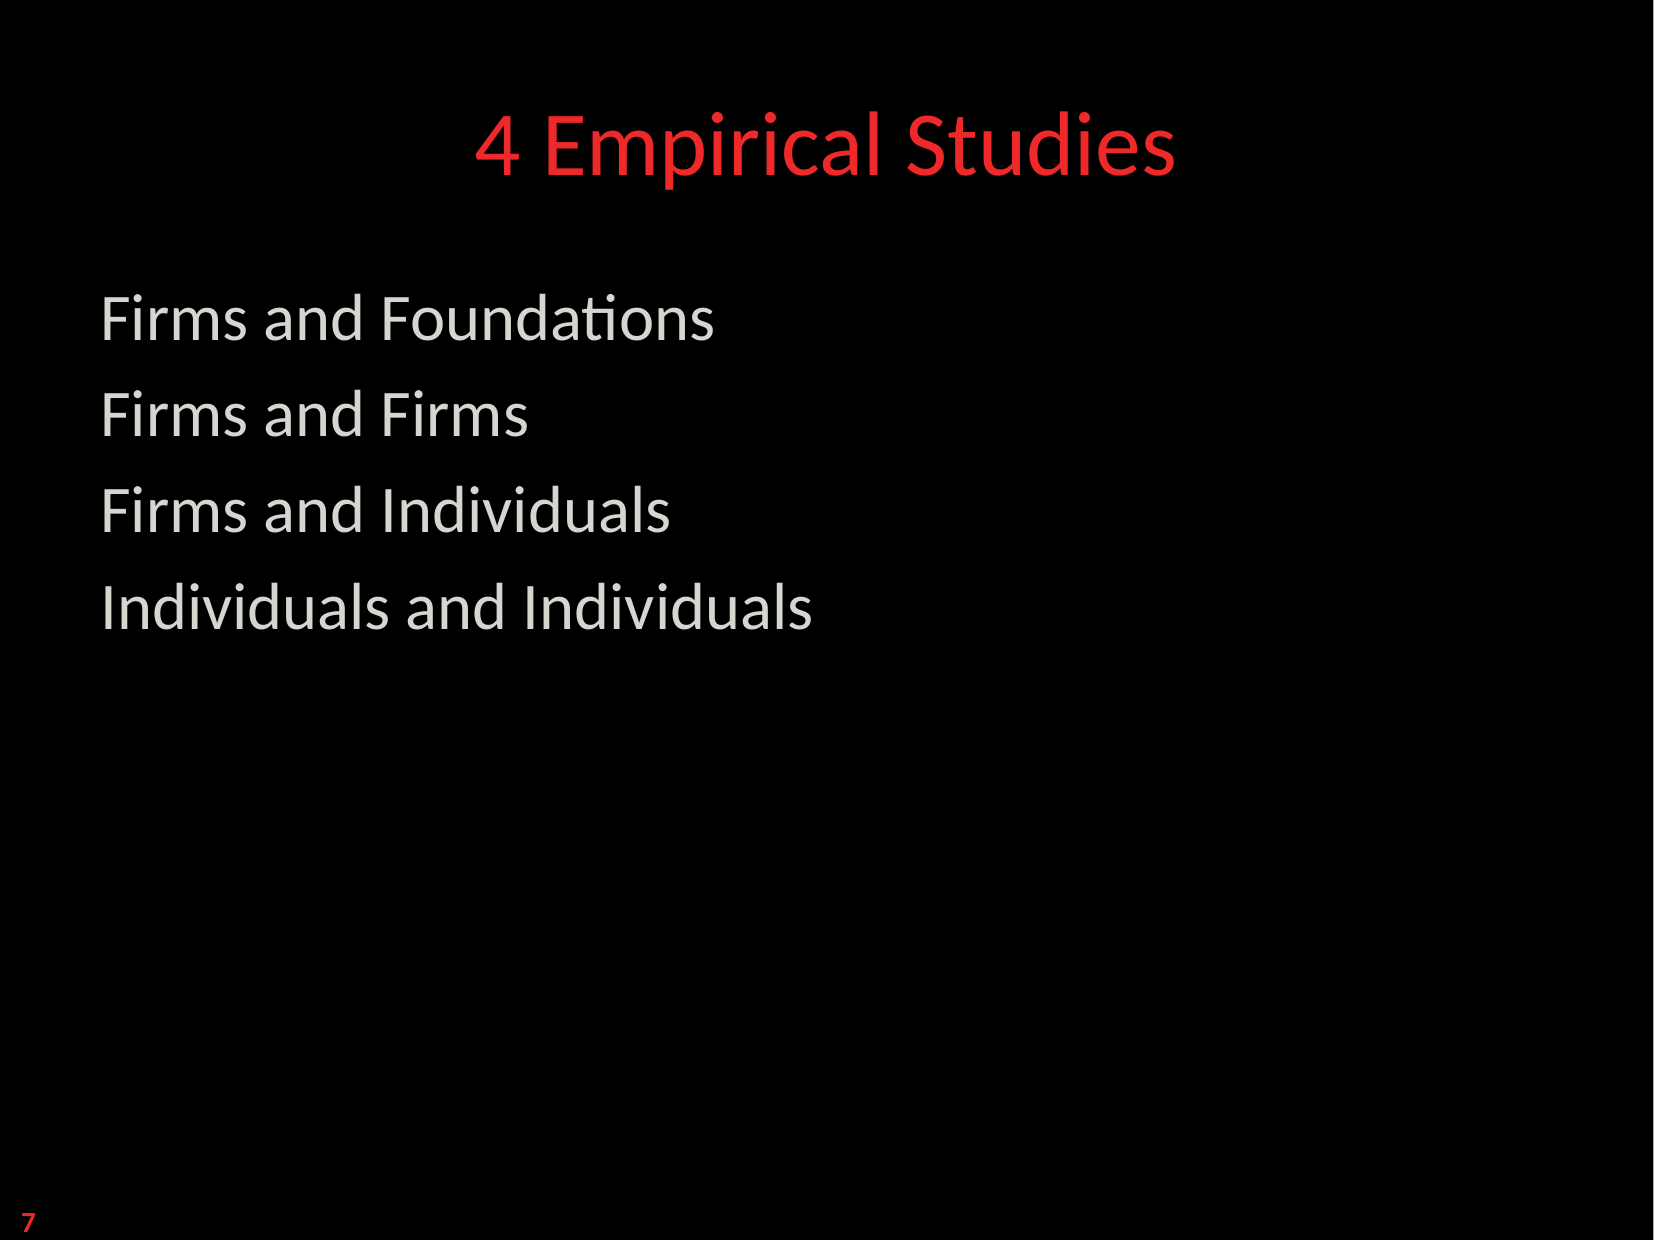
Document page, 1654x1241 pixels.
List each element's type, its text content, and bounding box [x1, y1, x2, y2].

list Firms and Foundations Firms and Firms Firms and Individuals Individuals and Individuals [82, 290, 1571, 1109]
title 4 Empirical Studies [82, 49, 1571, 257]
